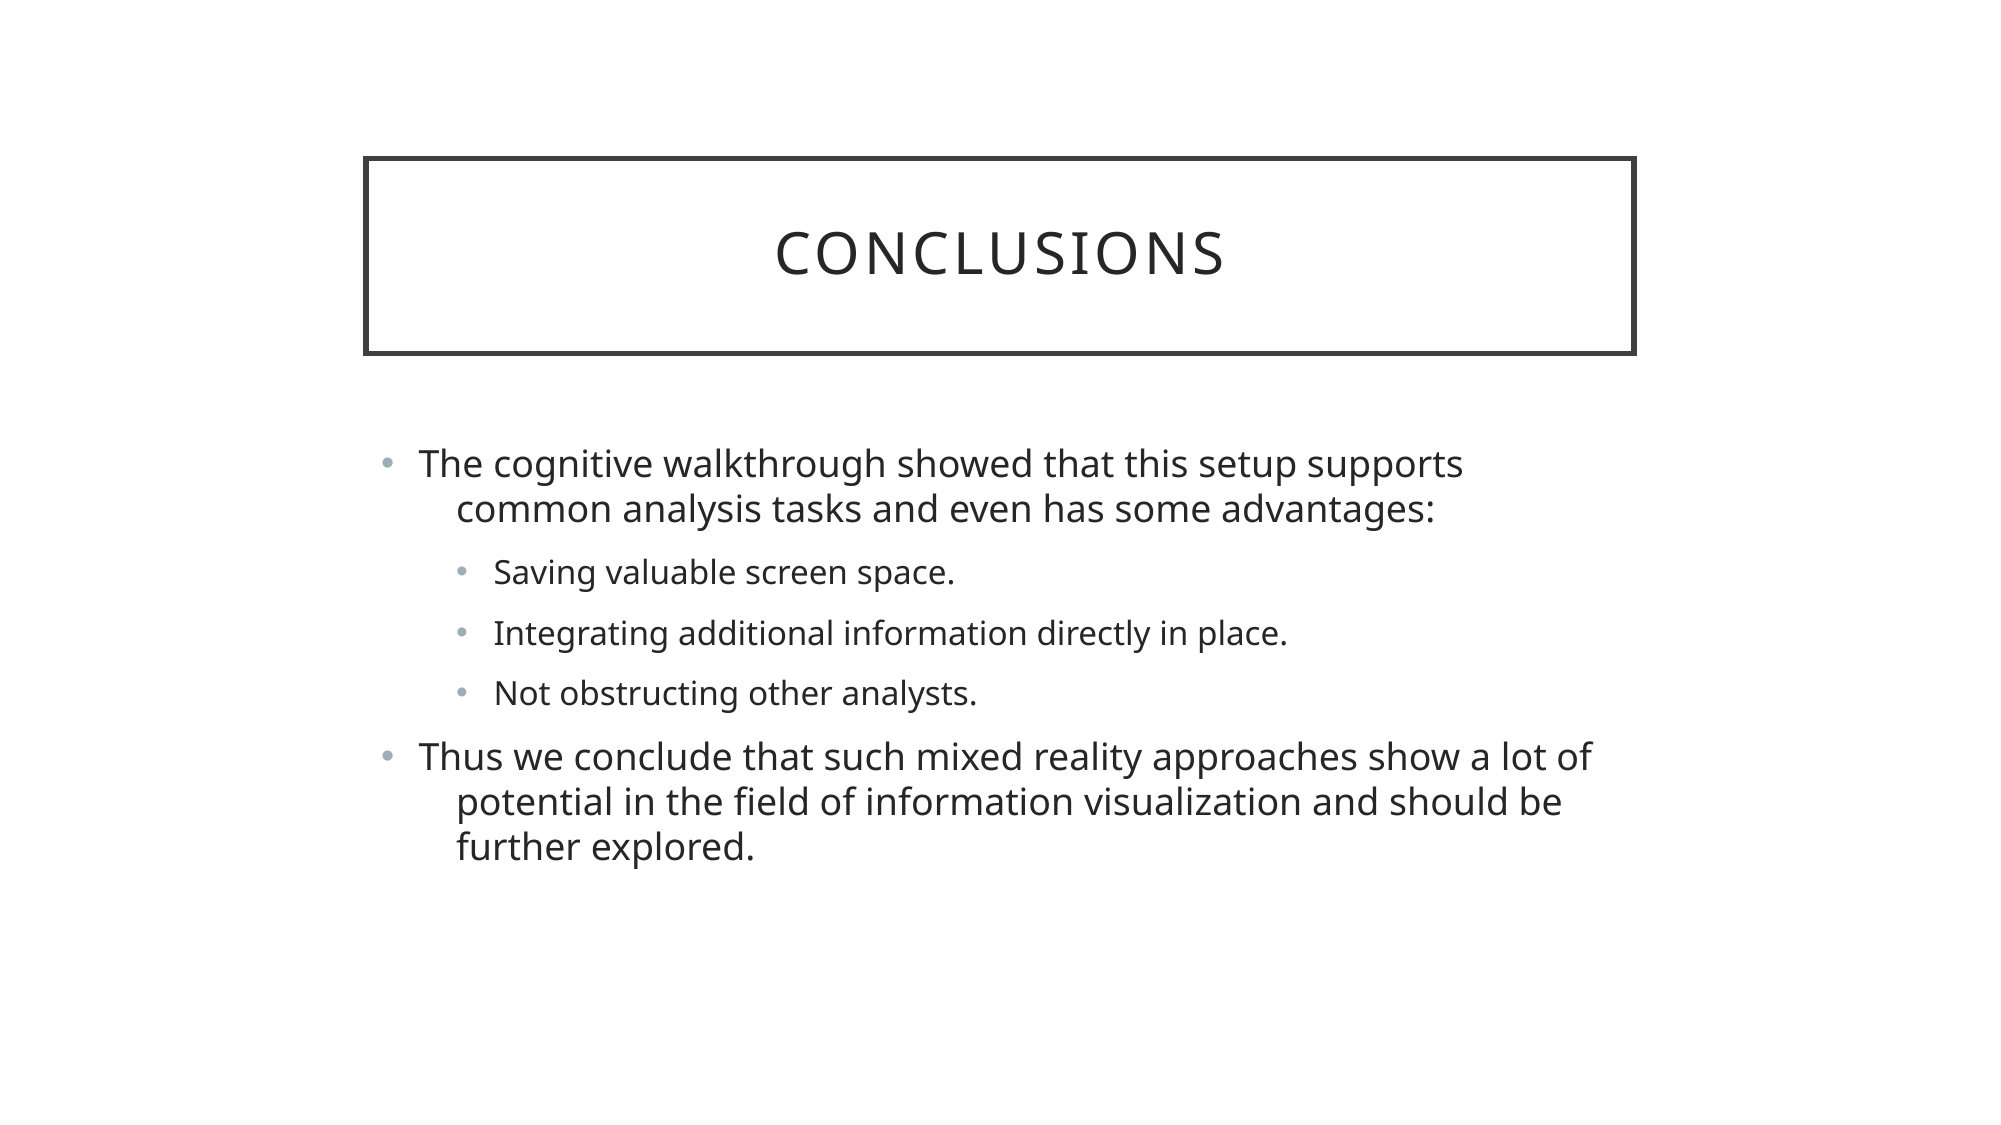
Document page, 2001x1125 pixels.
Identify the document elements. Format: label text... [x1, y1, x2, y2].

title conclusions [366, 158, 1634, 354]
list The cognitive walkthrough showed that this setup supports common analysis tasks and even has some advantages: Saving valuable screen space. Integrating additional information directly in place. Not obstructing other analysts. Thus we conclude that such mixed reality approaches show a lot of potential in the field of information visualization and should be further explored. [366, 432, 1634, 942]
